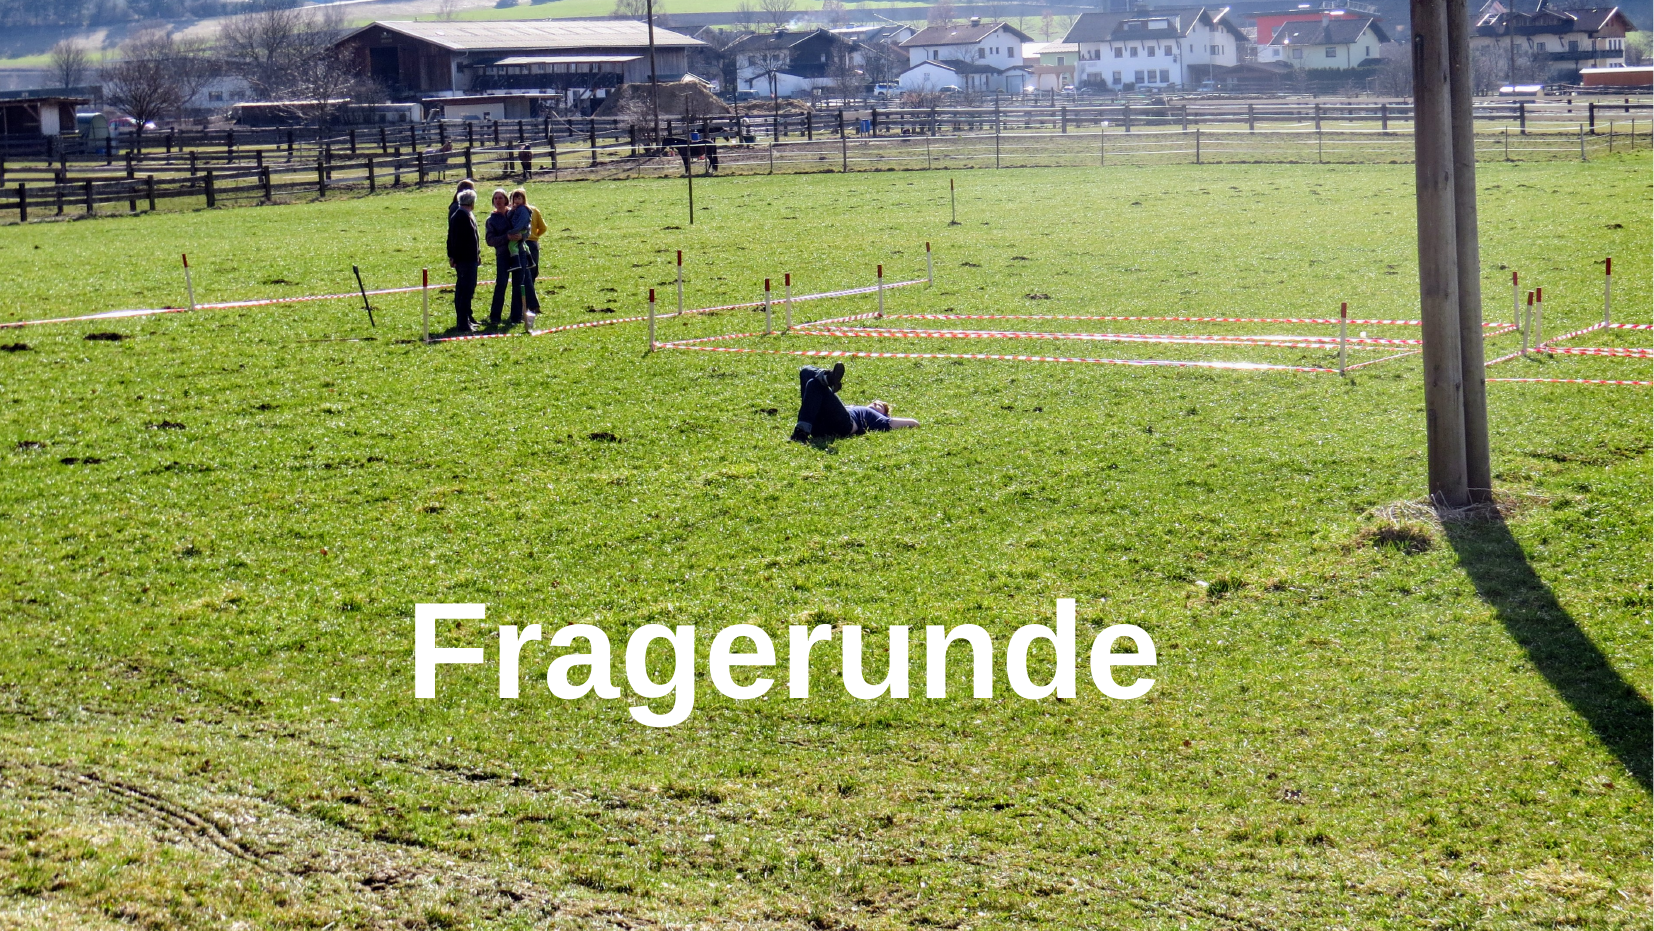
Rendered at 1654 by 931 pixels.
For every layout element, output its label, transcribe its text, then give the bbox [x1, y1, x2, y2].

title Fragerunde [40, 573, 1529, 729]
picture [0, 0, 1654, 931]
